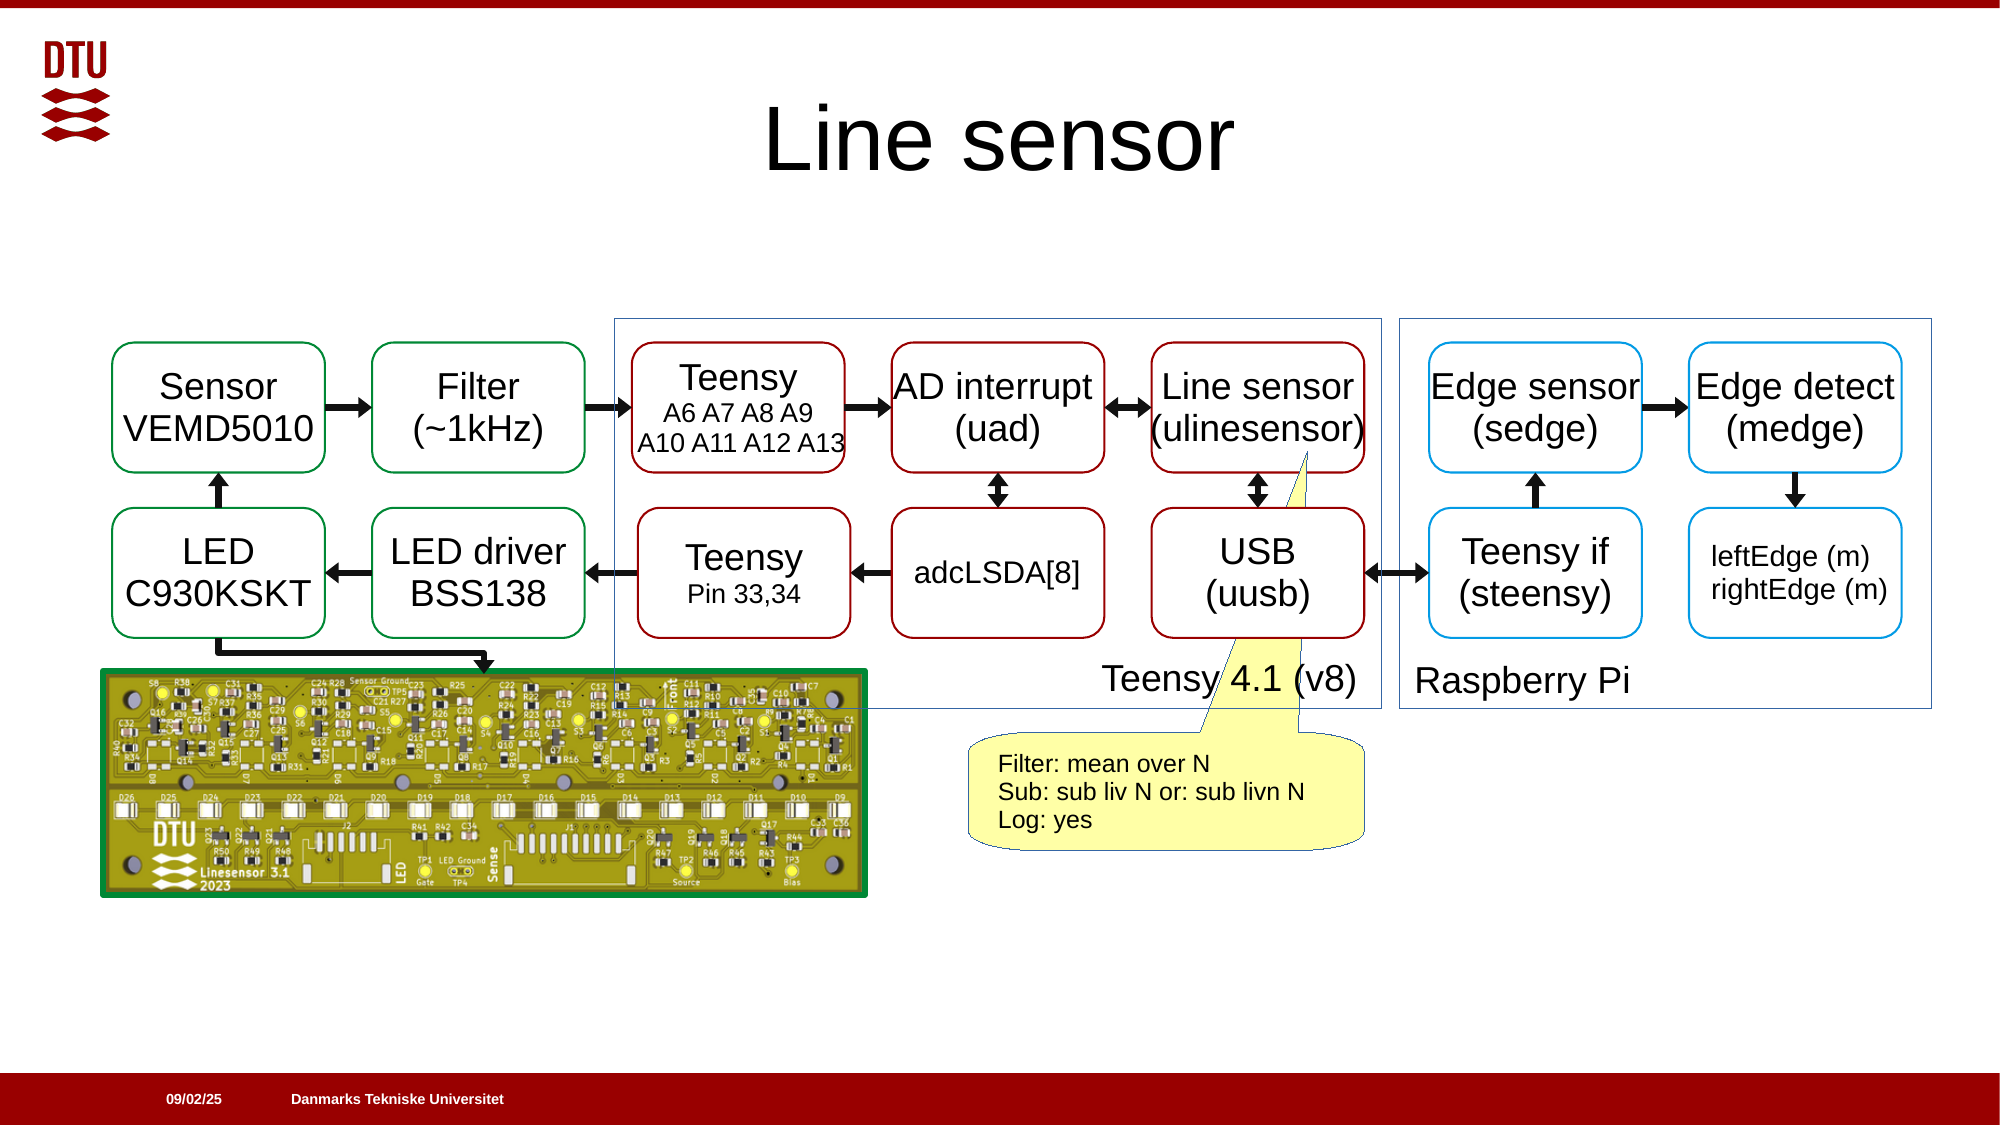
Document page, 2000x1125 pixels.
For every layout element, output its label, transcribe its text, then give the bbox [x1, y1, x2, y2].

text_box adcLSDA[8] [891, 507, 1105, 638]
text_box Raspberry Pi [1399, 651, 1646, 709]
title Line sensor [99, 44, 1900, 233]
text_box Teensy Pin 33,34 [637, 507, 851, 638]
text_box Teensy if (steensy) [1429, 507, 1642, 638]
text_box Filter: mean over N Sub: sub liv N or: sub livn N Log: yes [968, 709, 1365, 851]
text_box Line sensor (ulinesensor) [1151, 342, 1365, 473]
text_box LED C930KSKT [112, 507, 325, 638]
text_box Filter (~1kHz) [372, 342, 585, 473]
text_box Teensy 4.1 (v8) [1086, 649, 1373, 707]
text_box Sensor VEMD5010 [112, 342, 325, 473]
text_box Edge detect (medge) [1688, 342, 1902, 473]
picture [106, 673, 862, 892]
text_box Filter: mean over N Sub: sub liv N or: sub livn N Log: yes [1286, 451, 1308, 507]
text_box Teensy A6 A7 A8 A9 A10 A11 A12 A13 [631, 342, 845, 473]
picture [615, 673, 862, 708]
text_box AD interrupt (uad) [891, 342, 1105, 473]
text_box Edge sensor (sedge) [1429, 342, 1642, 473]
text_box leftEdge (m) rightEdge (m) [1688, 507, 1902, 638]
text_box LED driver BSS138 [372, 507, 585, 638]
text_box USB (uusb) [1151, 507, 1365, 638]
